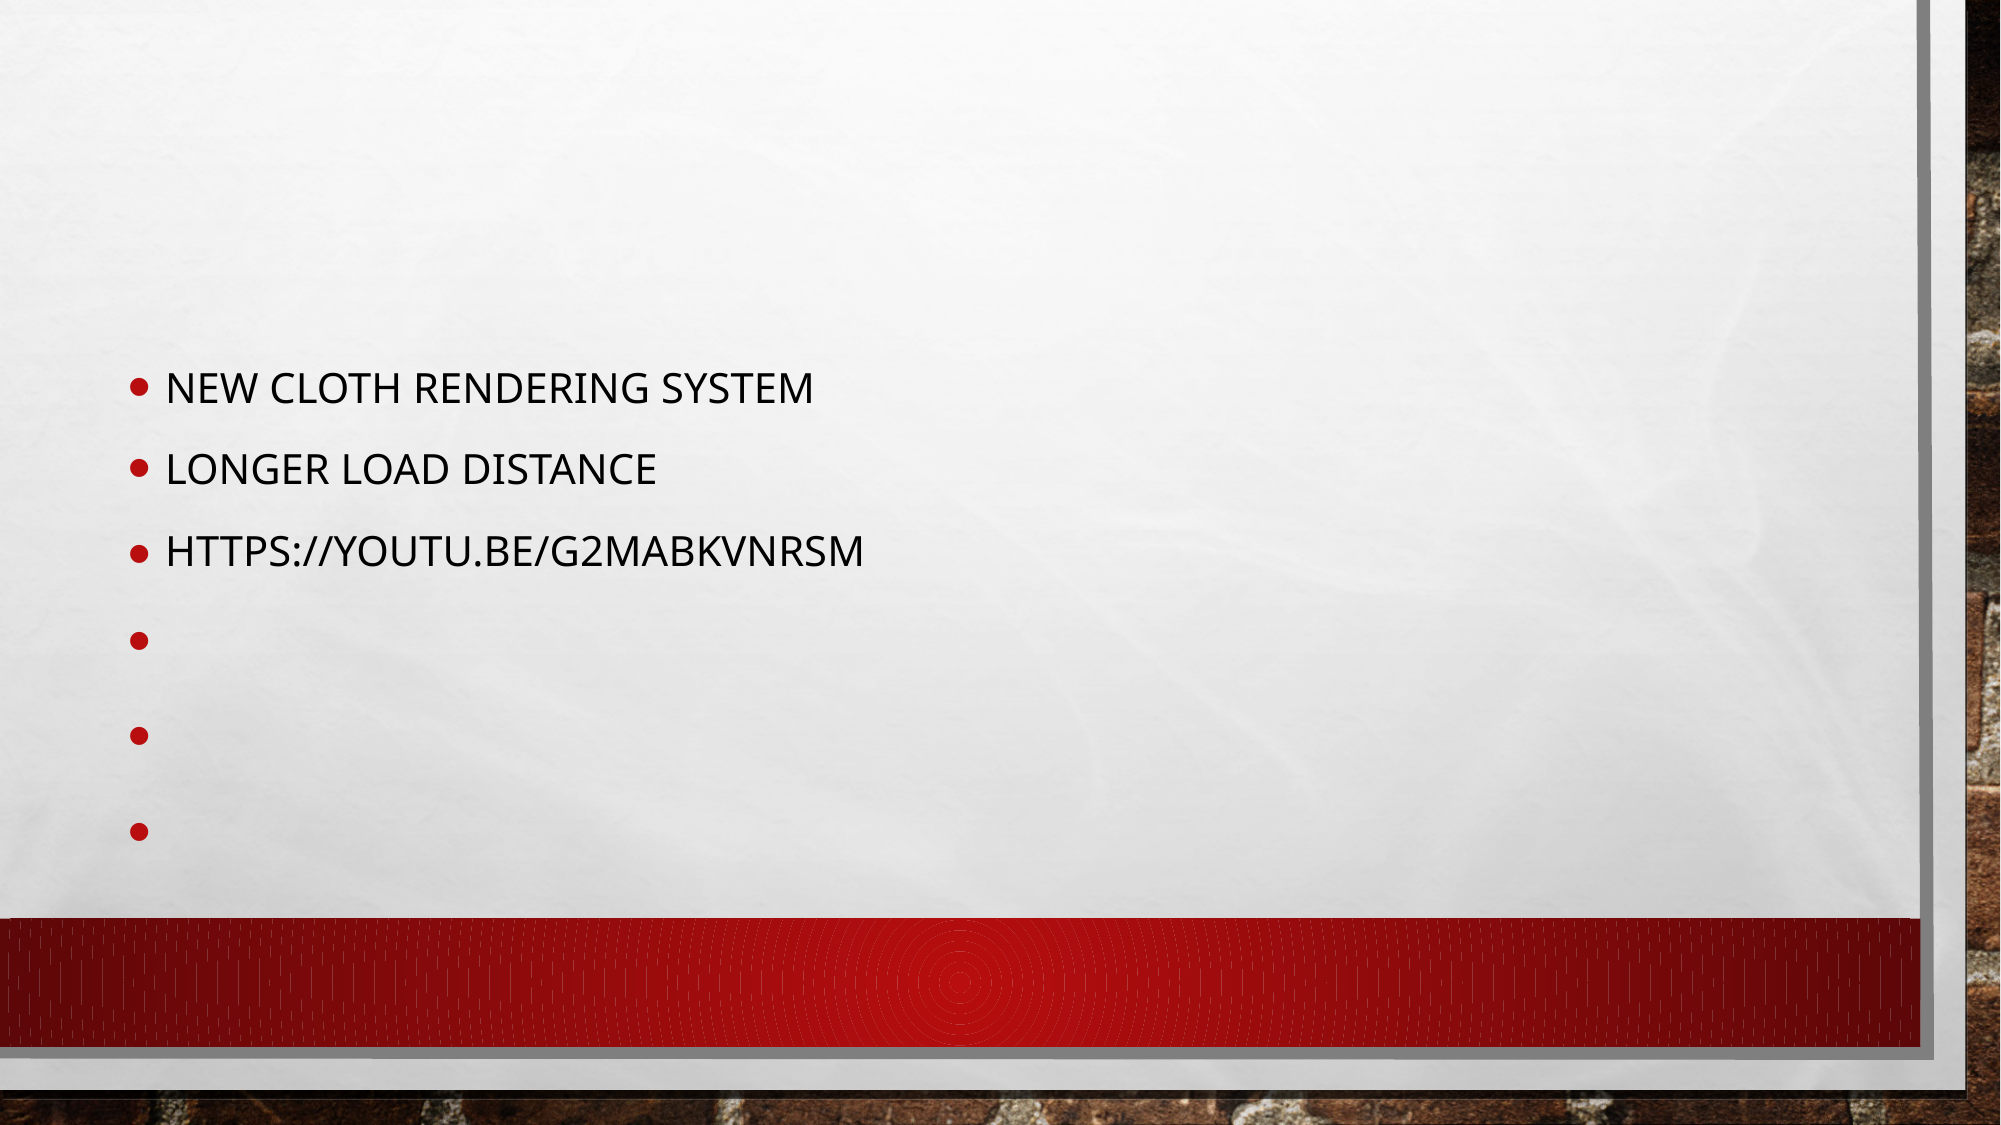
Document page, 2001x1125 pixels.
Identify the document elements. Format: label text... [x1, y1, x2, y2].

list New Cloth Rendering system Longer load distance https://youtu.be/G2mABKvnRSM [112, 338, 1818, 882]
